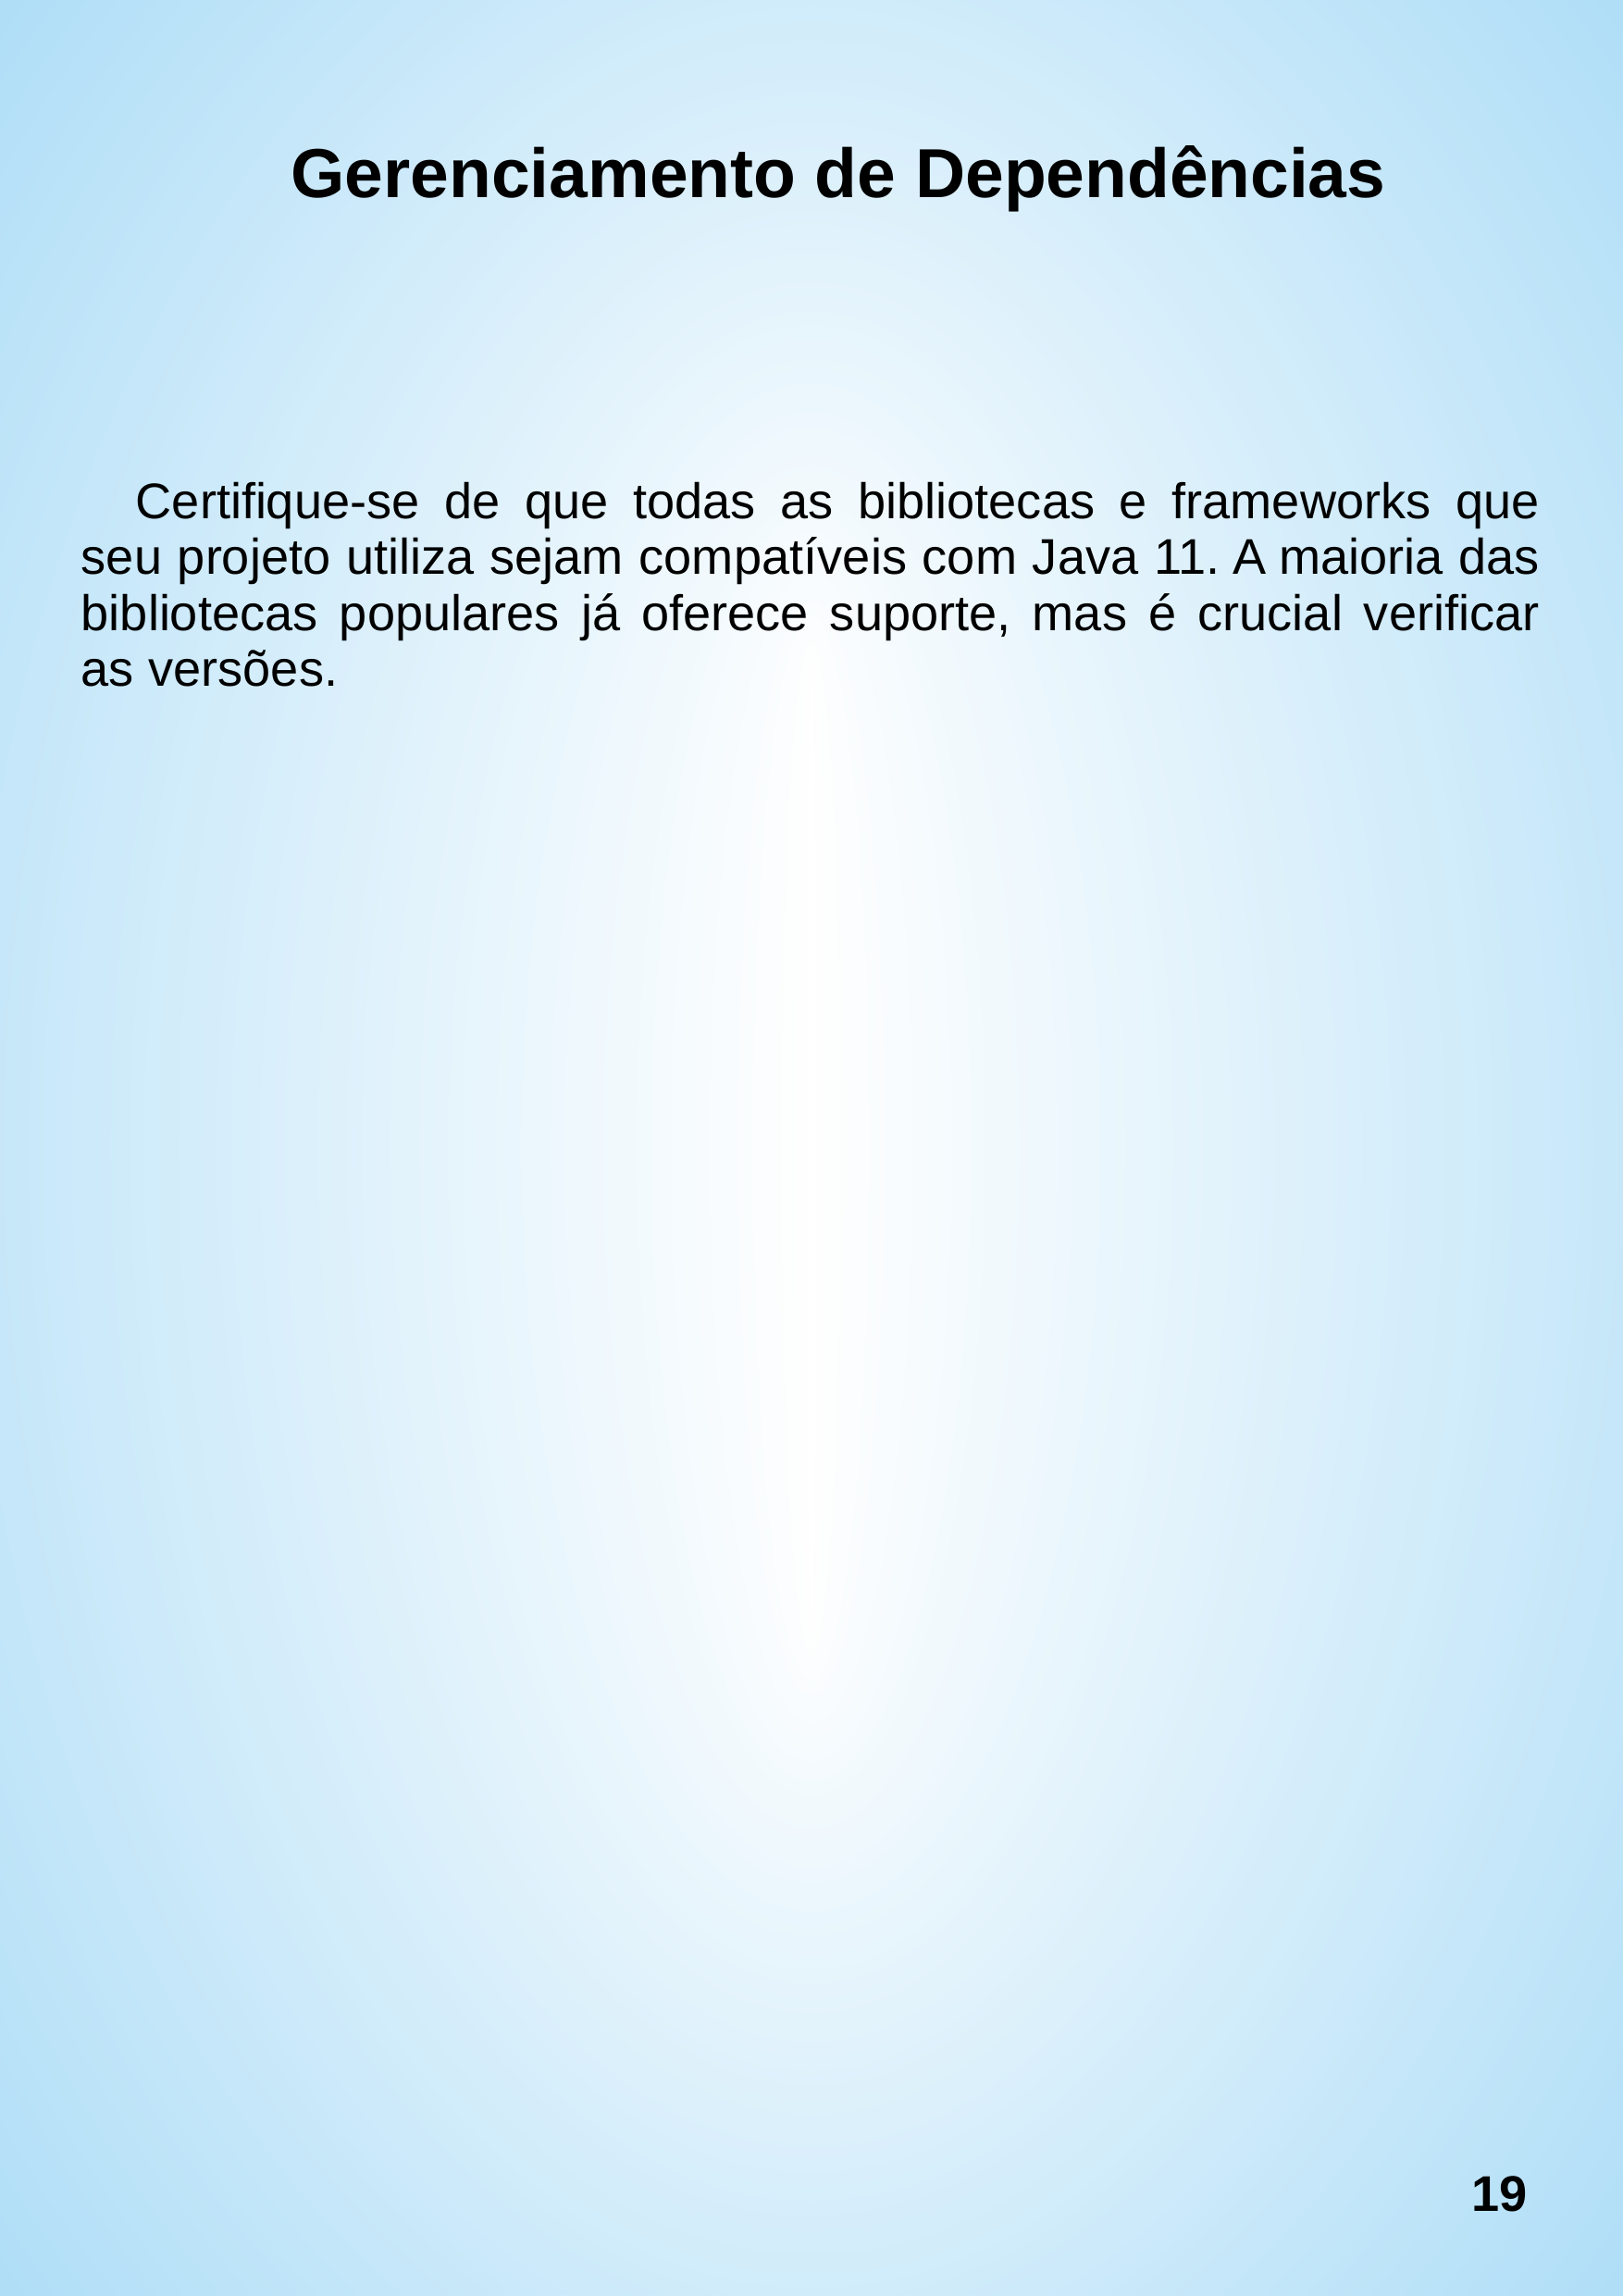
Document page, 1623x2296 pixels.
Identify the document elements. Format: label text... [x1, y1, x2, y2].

list Certifique-se de que todas as bibliotecas e frameworks que seu projeto utiliza sejam compatíveis com Java 11. A maioria das bibliotecas populares já oferece suporte, mas é crucial verificar as versões. [81, 255, 1542, 2051]
title Gerenciamento de Dependências [81, 91, 1542, 255]
